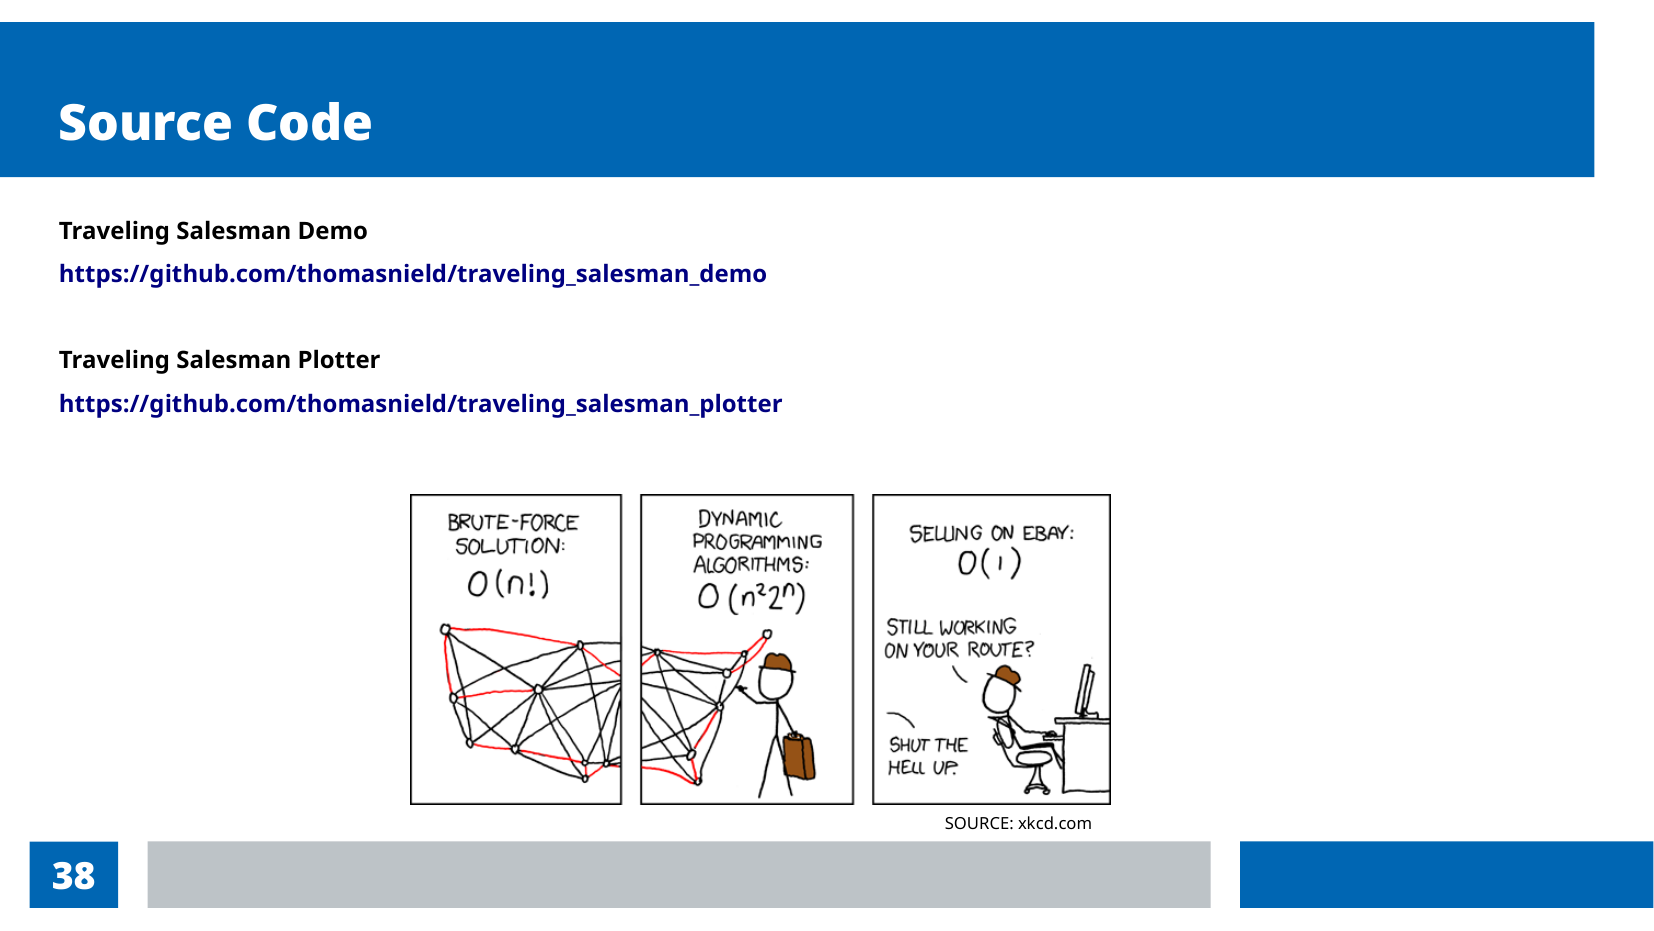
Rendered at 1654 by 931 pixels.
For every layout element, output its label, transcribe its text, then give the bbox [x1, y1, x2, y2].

title Source Code [59, 44, 1595, 156]
picture [410, 494, 1111, 805]
text_box SOURCE: xkcd.com [930, 804, 1121, 841]
list Traveling Salesman Demo https://github.com/thomasnield/traveling_salesman_demo Traveling Salesman Plotter https://github.com/thomasnield/traveling_salesman_plotter [59, 213, 1565, 421]
